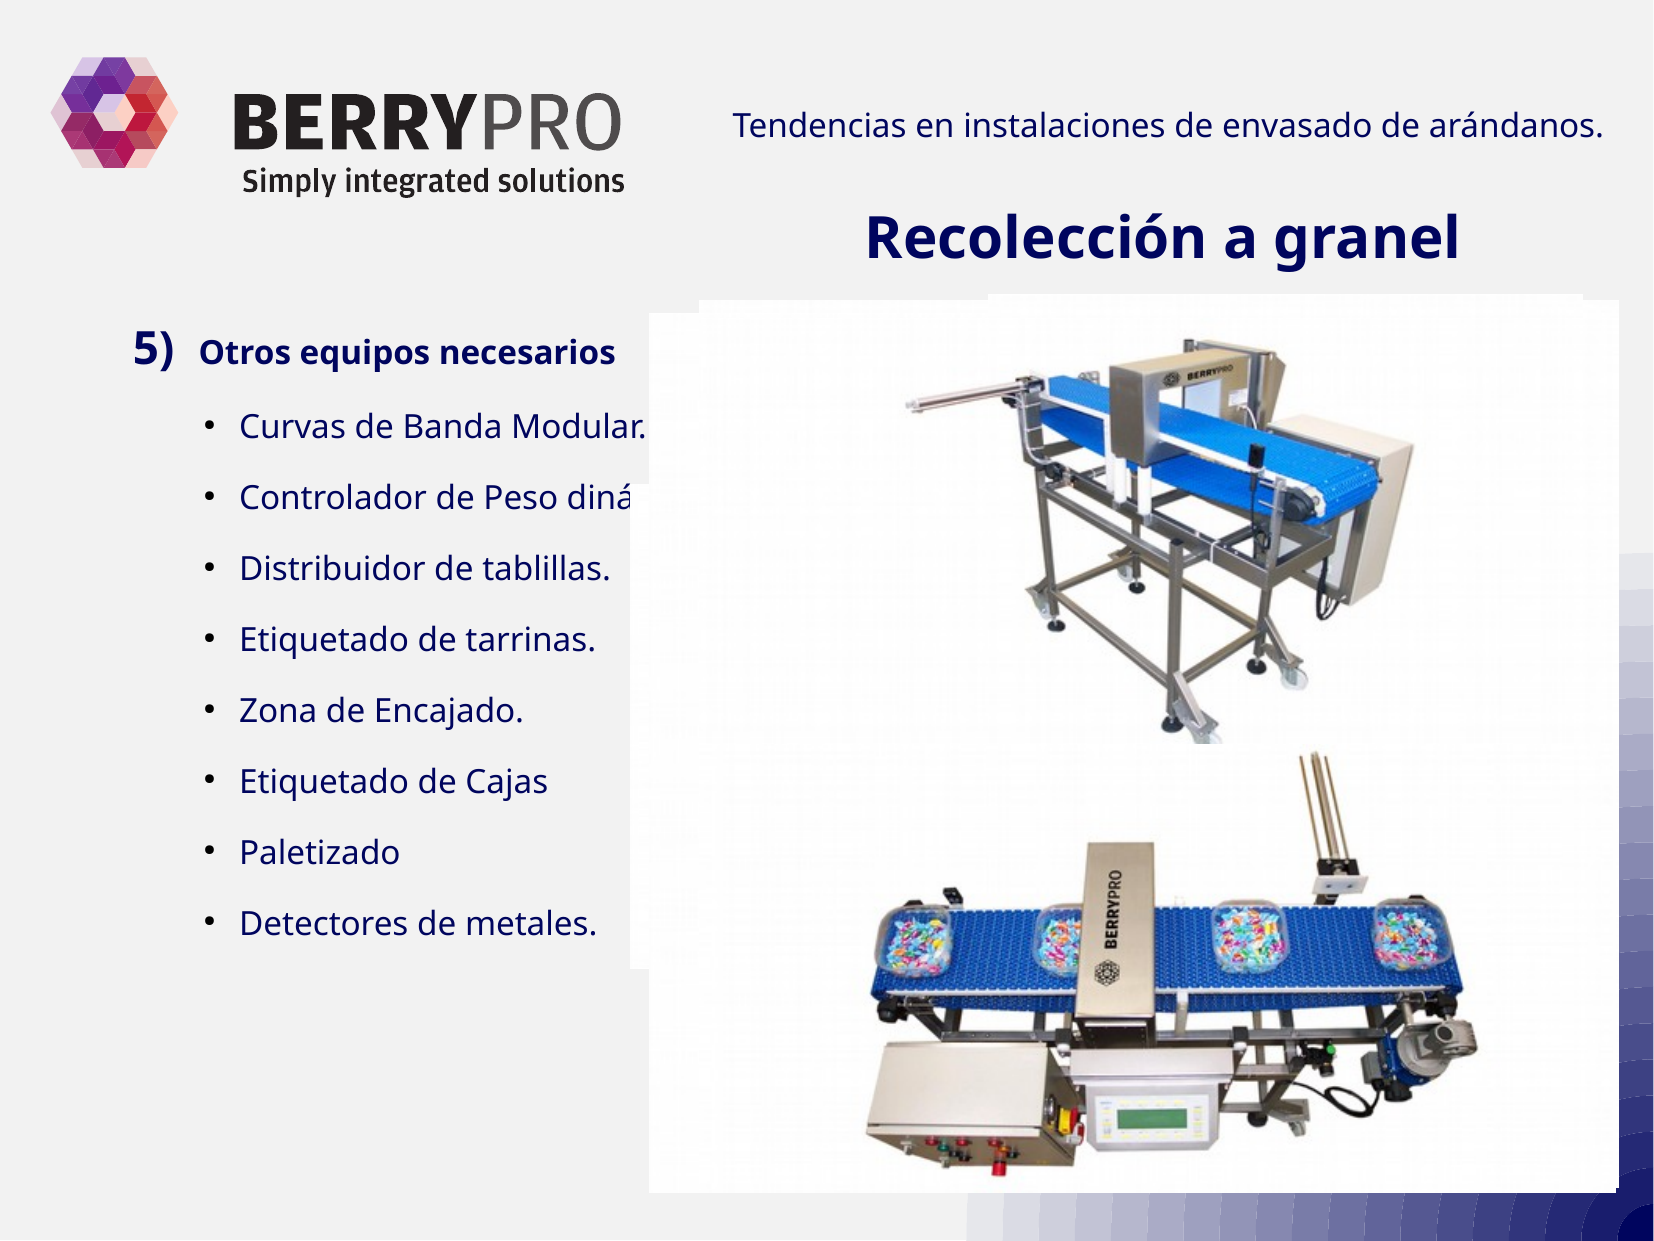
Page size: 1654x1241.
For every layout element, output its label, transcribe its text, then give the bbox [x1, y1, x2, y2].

text_box Recolección a granel [755, 189, 1571, 300]
picture [35, 0, 638, 355]
picture [630, 294, 1619, 1193]
text_box Otros equipos necesarios Curvas de Banda Modular. Controlador de Peso dinámico. Distribuidor de tablillas. Etiquetado de tarrinas. Zona de Encajado. Etiquetado de Cajas Paletizado Detectores de metales. [118, 299, 755, 1027]
text_box Tendencias en instalaciones de envasado de arándanos. [578, 94, 1654, 166]
